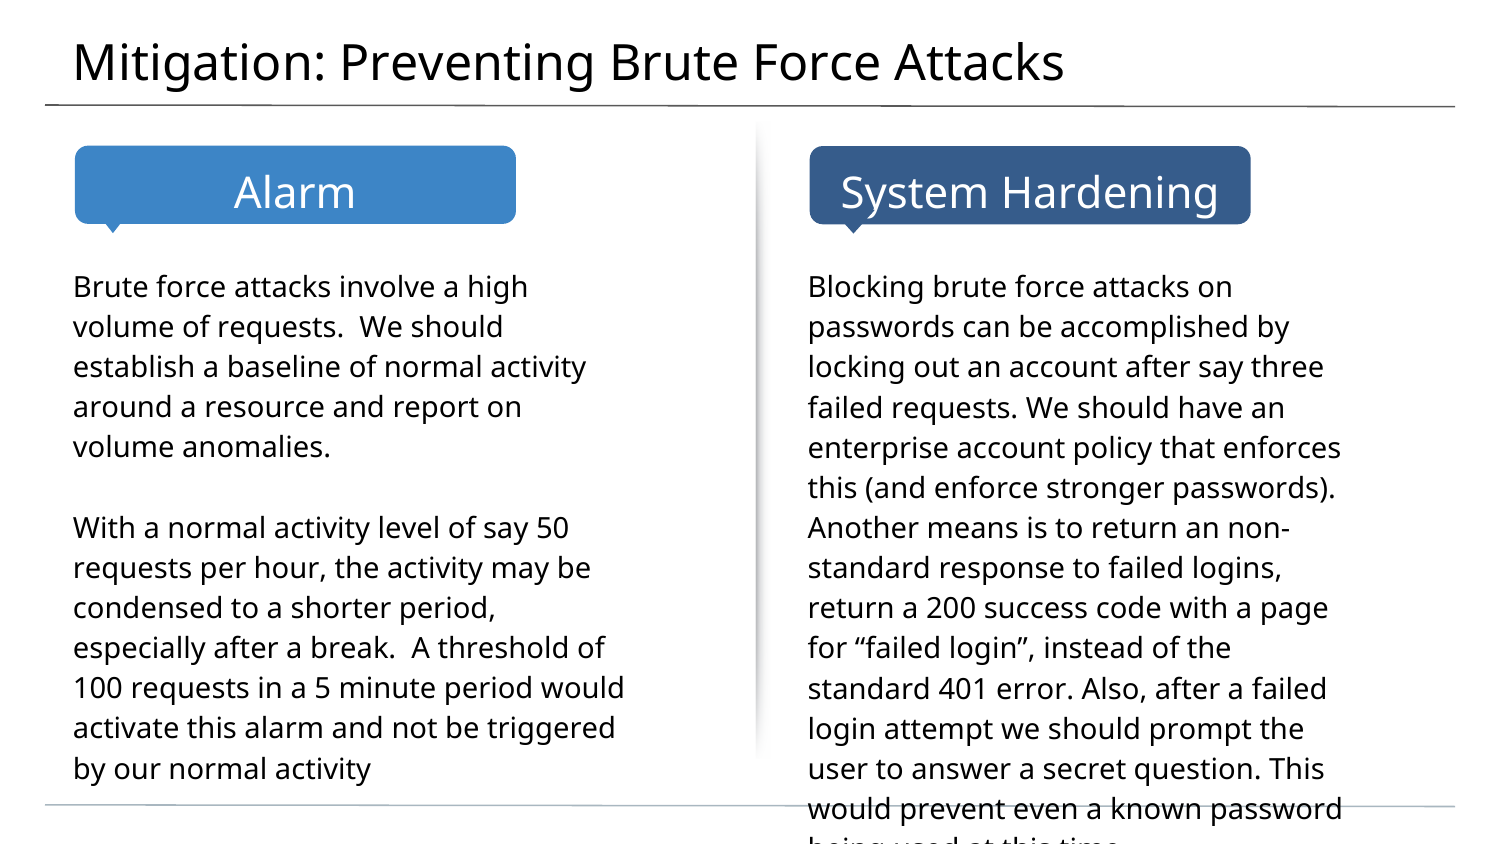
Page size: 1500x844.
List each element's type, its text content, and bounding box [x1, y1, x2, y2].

subtitle Blocking brute force attacks on passwords can be accomplished by locking out an account after say three failed requests. We should have an enterprise account policy that enforces this (and enforce stronger passwords). Another means is to return an non-standard response to failed logins, return a 200 success code with a page for “failed login”, instead of the standard 401 error. Also, after a failed login attempt we should prompt the user to answer a secret question. This would prevent even a known password being used at this time. [732, 263, 1438, 805]
title Mitigation: Preventing Brute Force Attacks [0, 0, 1500, 88]
subtitle Brute force attacks involve a high volume of requests. We should establish a baseline of normal activity around a resource and report on volume anomalies. With a normal activity level of say 50 requests per hour, the activity may be condensed to a shorter period, especially after a break. A threshold of 100 requests in a 5 minute period would activate this alarm and not be triggered by our normal activity [0, 262, 704, 805]
